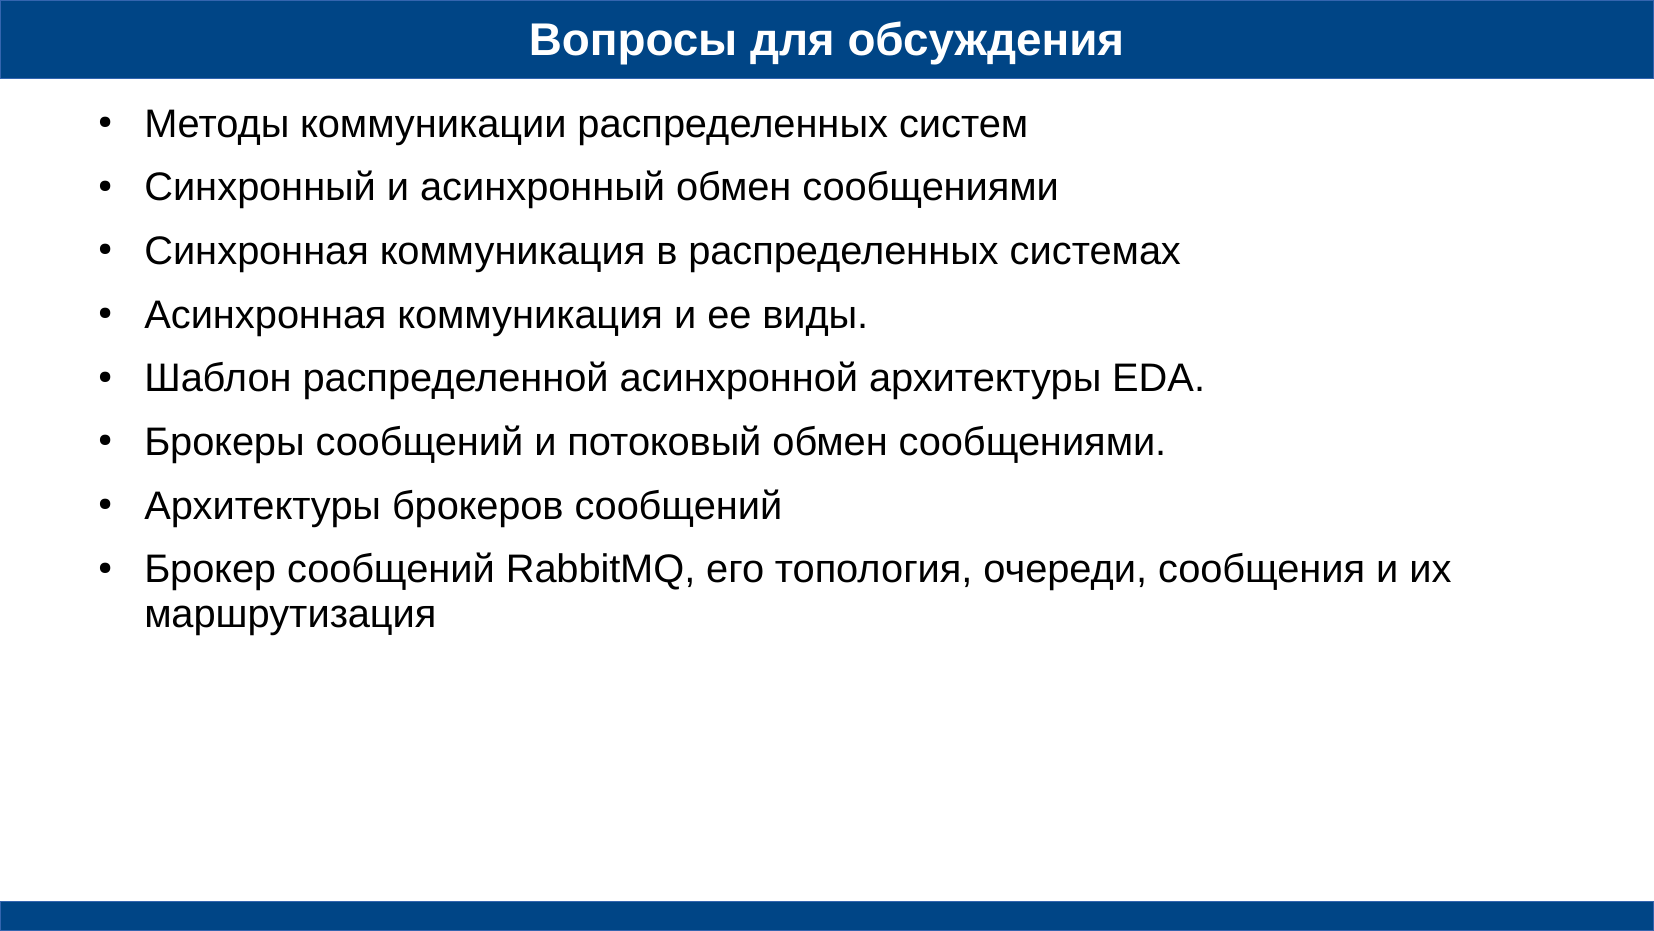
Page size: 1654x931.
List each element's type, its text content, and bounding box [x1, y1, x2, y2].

title Вопросы для обсуждения [0, 0, 1654, 79]
list Методы коммуникации распределенных систем Синхронный и асинхронный обмен сообщениями Синхронная коммуникация в распределенных системах Асинхронная коммуникация и ее виды. Шаблон распределенной асинхронной архитектуры EDA. Брокеры сообщений и потоковый обмен сообщениями. Архитектуры брокеров сообщений Брокер сообщений RabbitMQ, его топология, очереди, сообщения и их маршрутизация [82, 101, 1571, 641]
